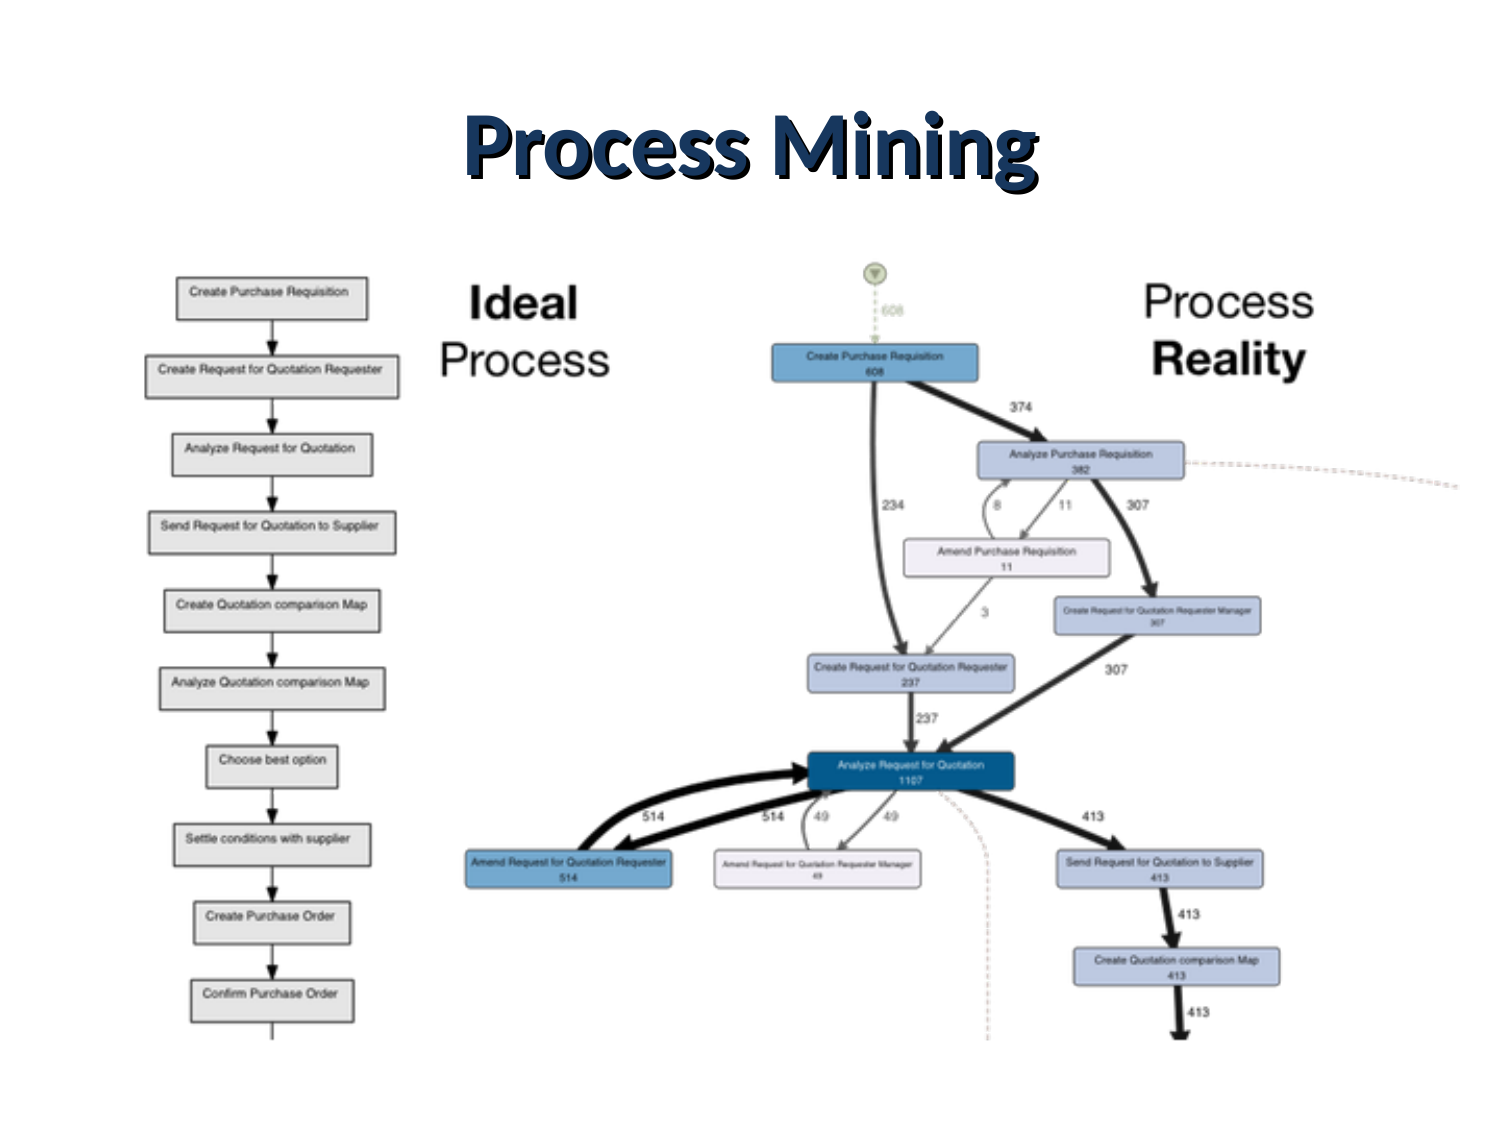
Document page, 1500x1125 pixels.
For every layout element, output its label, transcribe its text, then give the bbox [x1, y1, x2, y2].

title Process Mining [75, 45, 1426, 233]
picture [68, 221, 1460, 1055]
